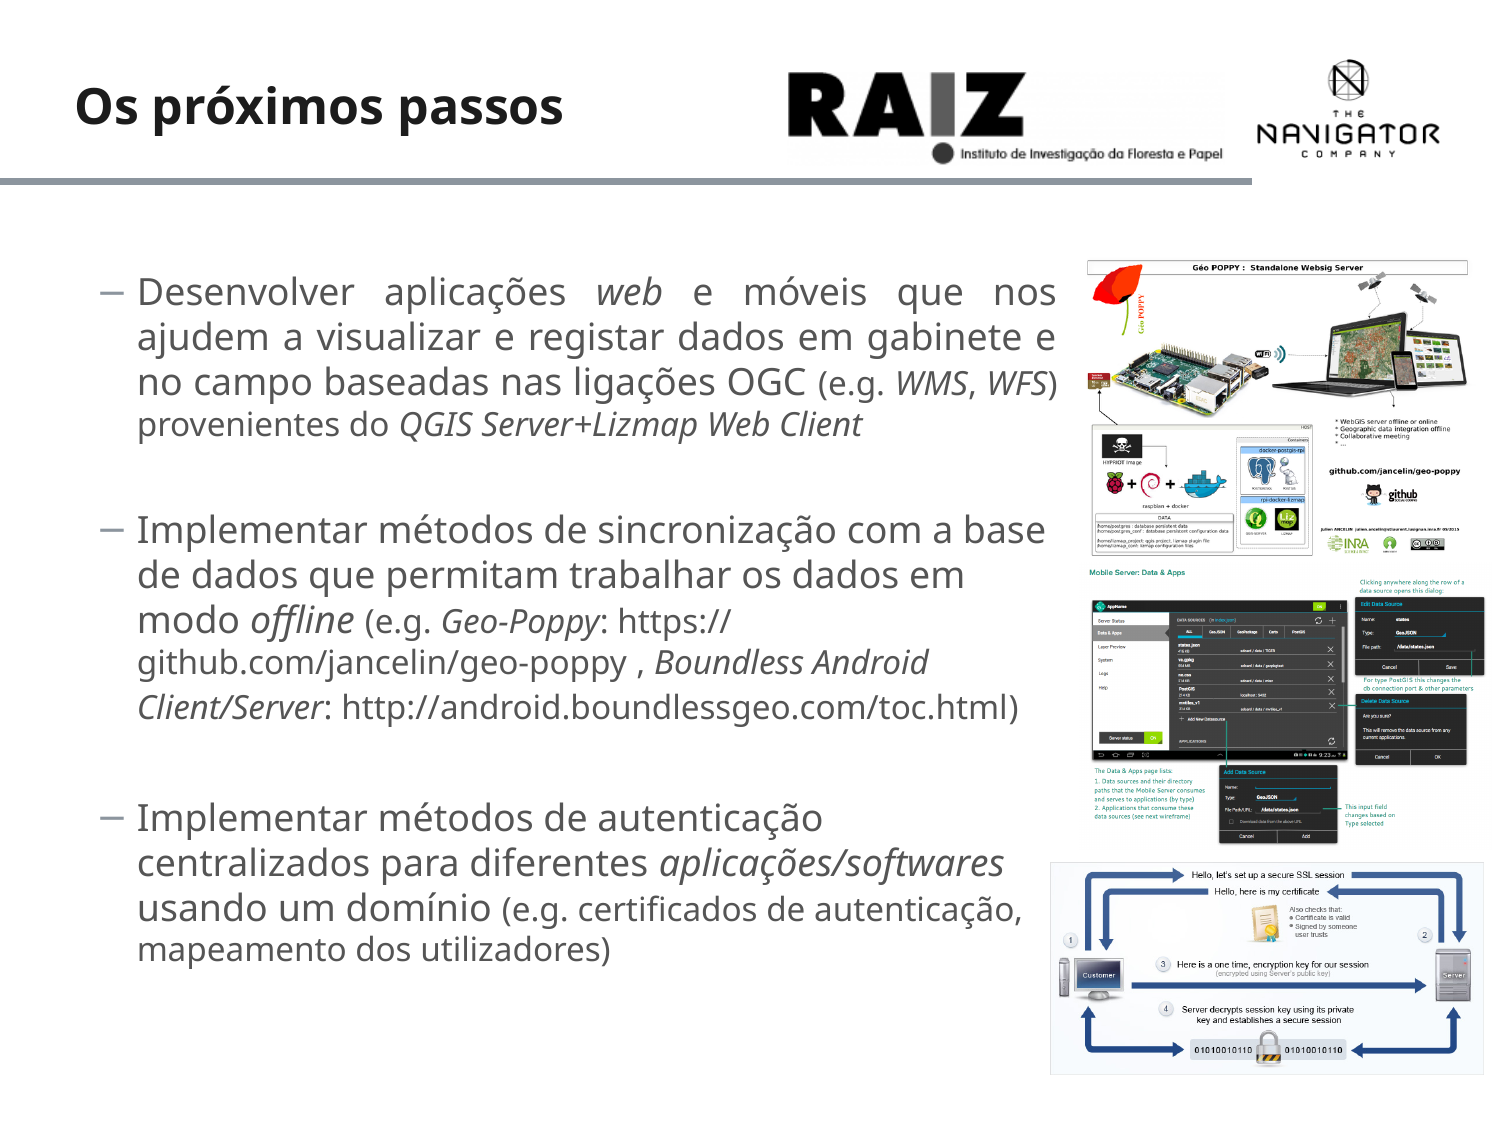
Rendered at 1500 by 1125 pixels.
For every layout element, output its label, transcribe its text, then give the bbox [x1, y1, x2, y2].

list Desenvolver aplicações web e móveis que nos ajudem a visualizar e registar dados em gabinete e no campo baseadas nas ligações OGC (e.g. WMS, WFS) provenientes do QGIS Server+Lizmap Web Client Implementar métodos de sincronização com a base de dados que permitam trabalhar os dados em modo offline (e.g. Geo-Poppy: https://github.com/jancelin/geo-poppy , Boundless Android Client/Server: http://android.boundlessgeo.com/toc.html) Implementar métodos de autenticação centralizados para diferentes aplicações/softwares usando um domínio (e.g. certificados de autenticação, mapeamento dos utilizadores) [75, 262, 1058, 1026]
picture [1231, 40, 1467, 177]
picture [1050, 862, 1484, 1075]
title Os próximos passos [62, 41, 1268, 177]
picture [787, 71, 1225, 166]
picture [1079, 255, 1492, 850]
